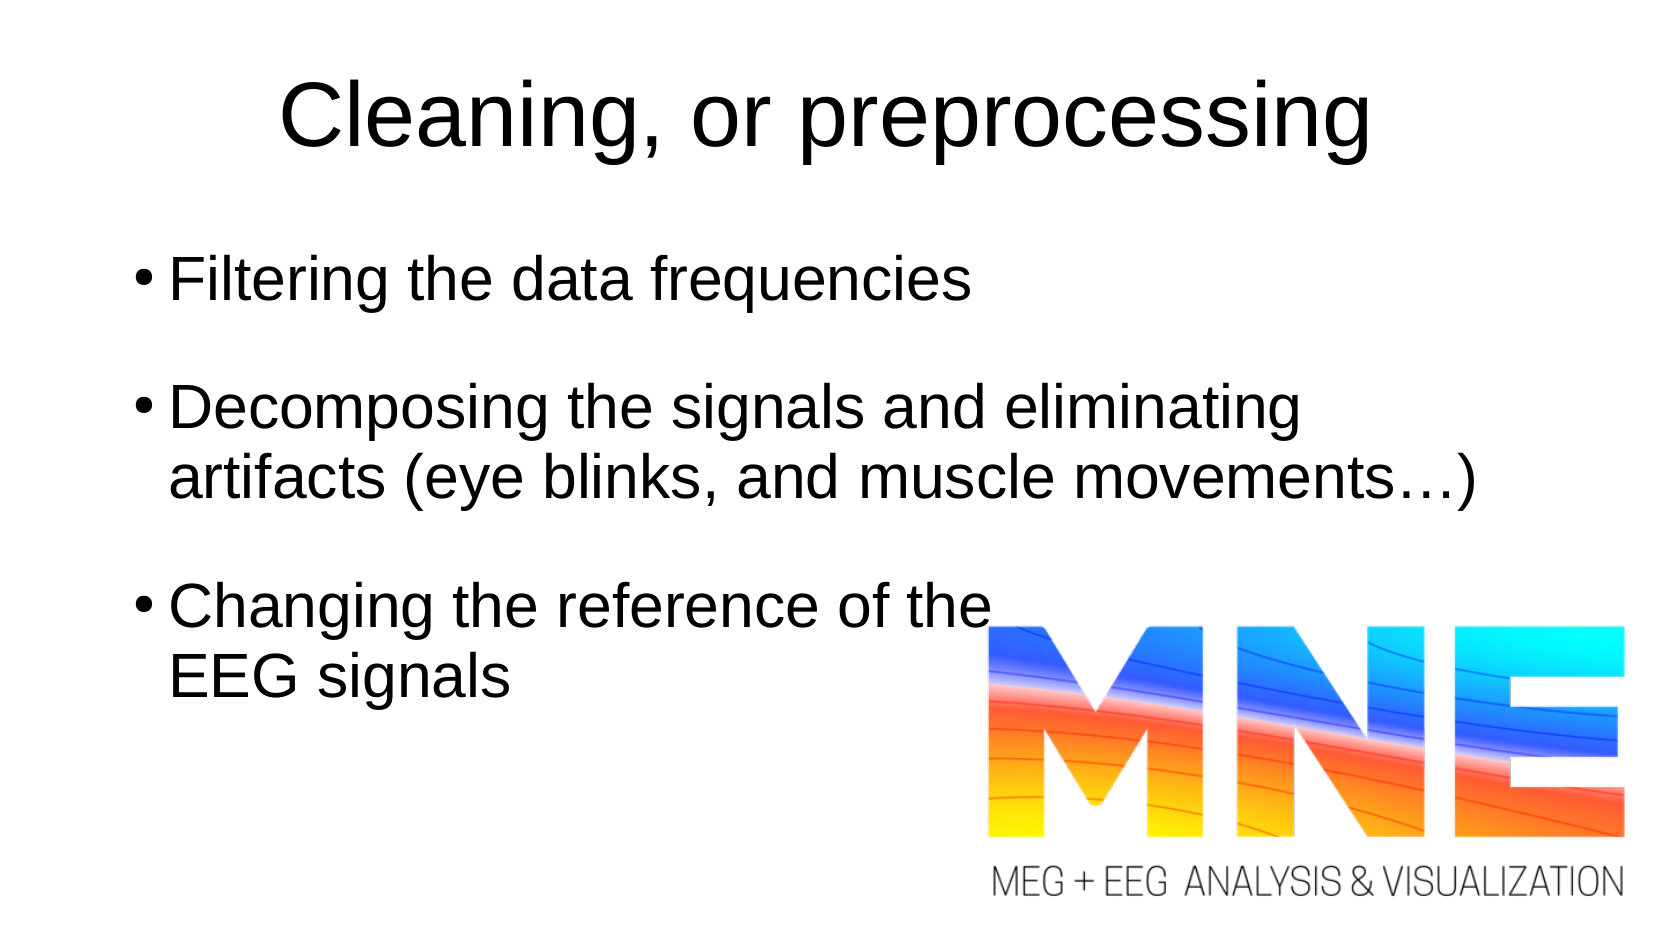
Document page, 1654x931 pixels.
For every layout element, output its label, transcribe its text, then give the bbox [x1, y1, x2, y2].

title Cleaning, or preprocessing [82, 37, 1571, 193]
text_box Filtering the data frequencies Decomposing the signals and eliminating artifacts (eye blinks, and muscle movements…) Changing the reference of the EEG signals [118, 236, 1536, 827]
picture [974, 560, 1625, 931]
